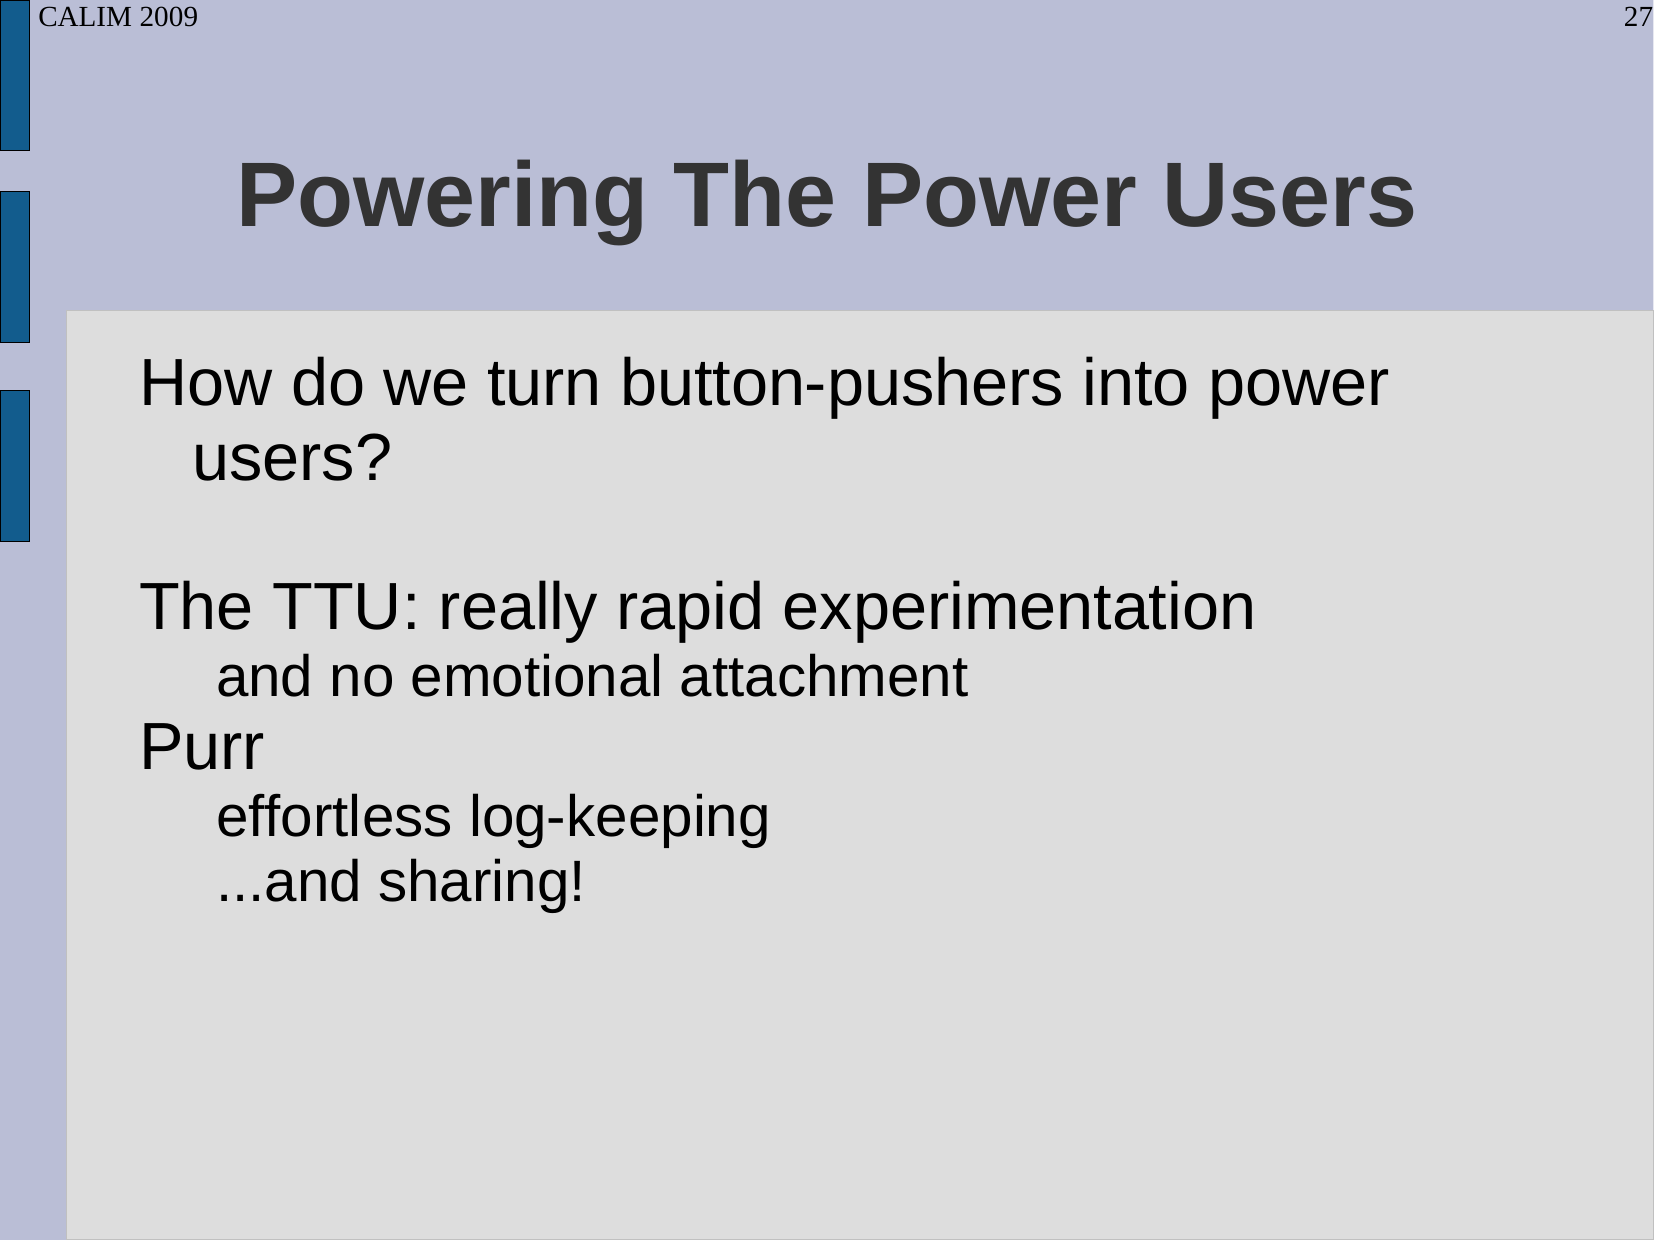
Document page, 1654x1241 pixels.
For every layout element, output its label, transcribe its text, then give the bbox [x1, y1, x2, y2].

title Powering The Power Users [121, 91, 1534, 299]
list How do we turn button-pushers into power users? The TTU: really rapid experimentation and no emotional attachment Purr effortless log-keeping ...and sharing! [121, 344, 1534, 1127]
